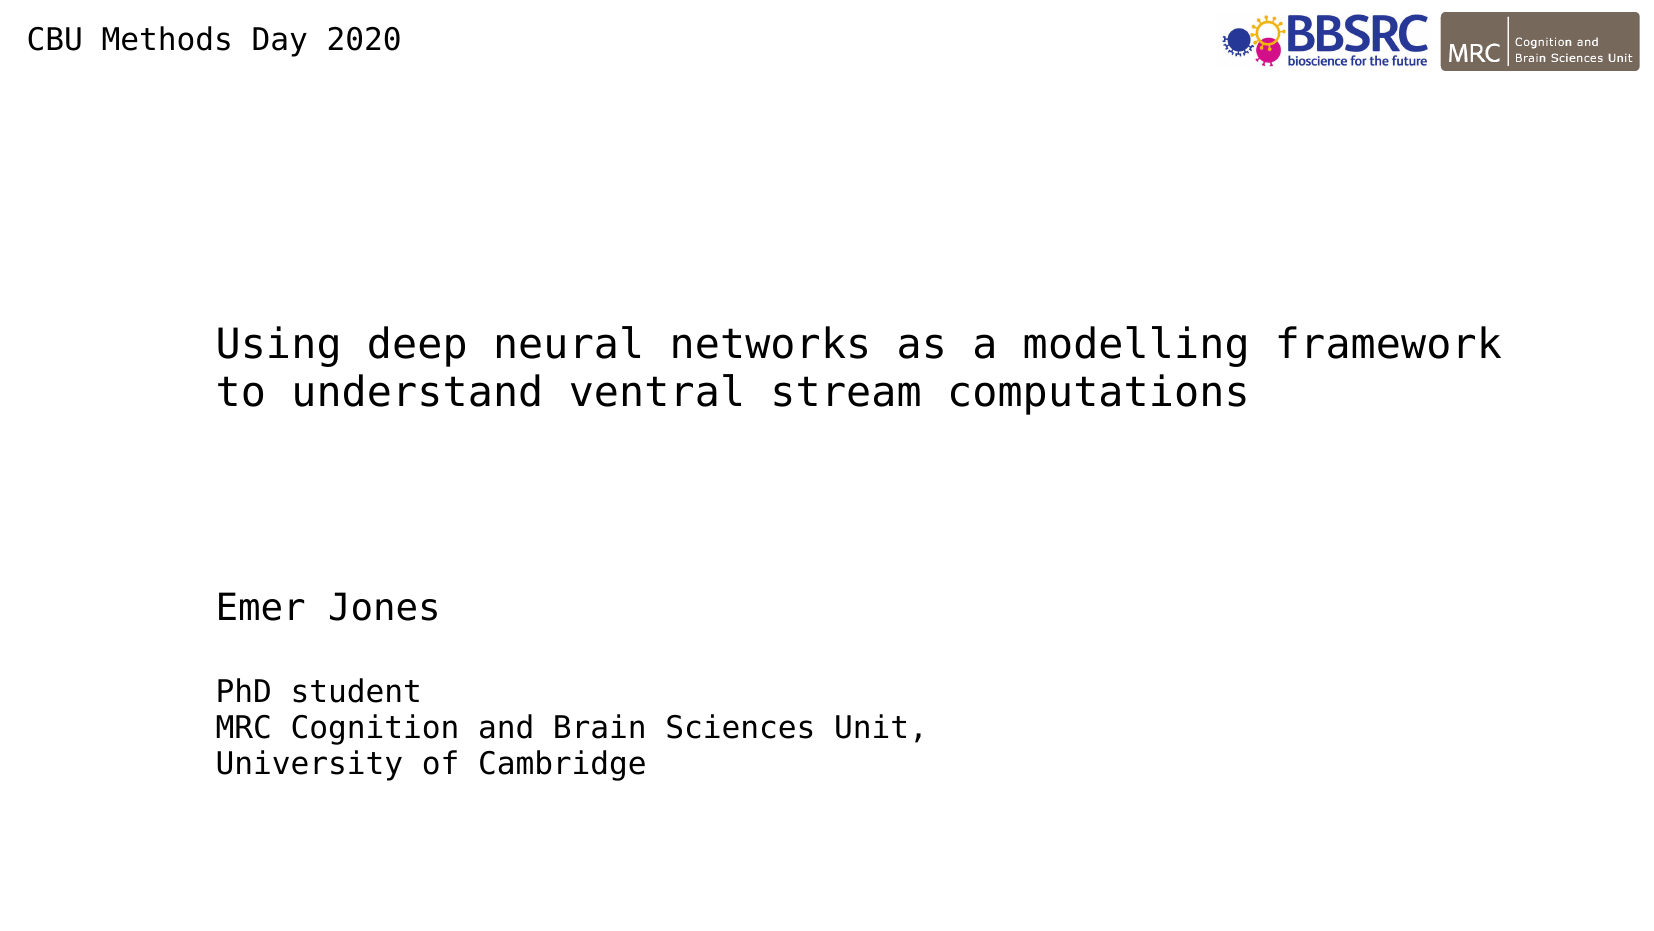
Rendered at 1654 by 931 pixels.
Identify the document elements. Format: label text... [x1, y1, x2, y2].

picture [1217, 11, 1431, 67]
text_box Emer Jones PhD student MRC Cognition and Brain Sciences Unit, University of Cambridge [200, 578, 1394, 790]
text_box Using deep neural networks as a modelling framework to understand ventral stream computations [200, 312, 1560, 473]
picture [1440, 11, 1640, 71]
text_box CBU Methods Day 2020 [11, 13, 626, 102]
